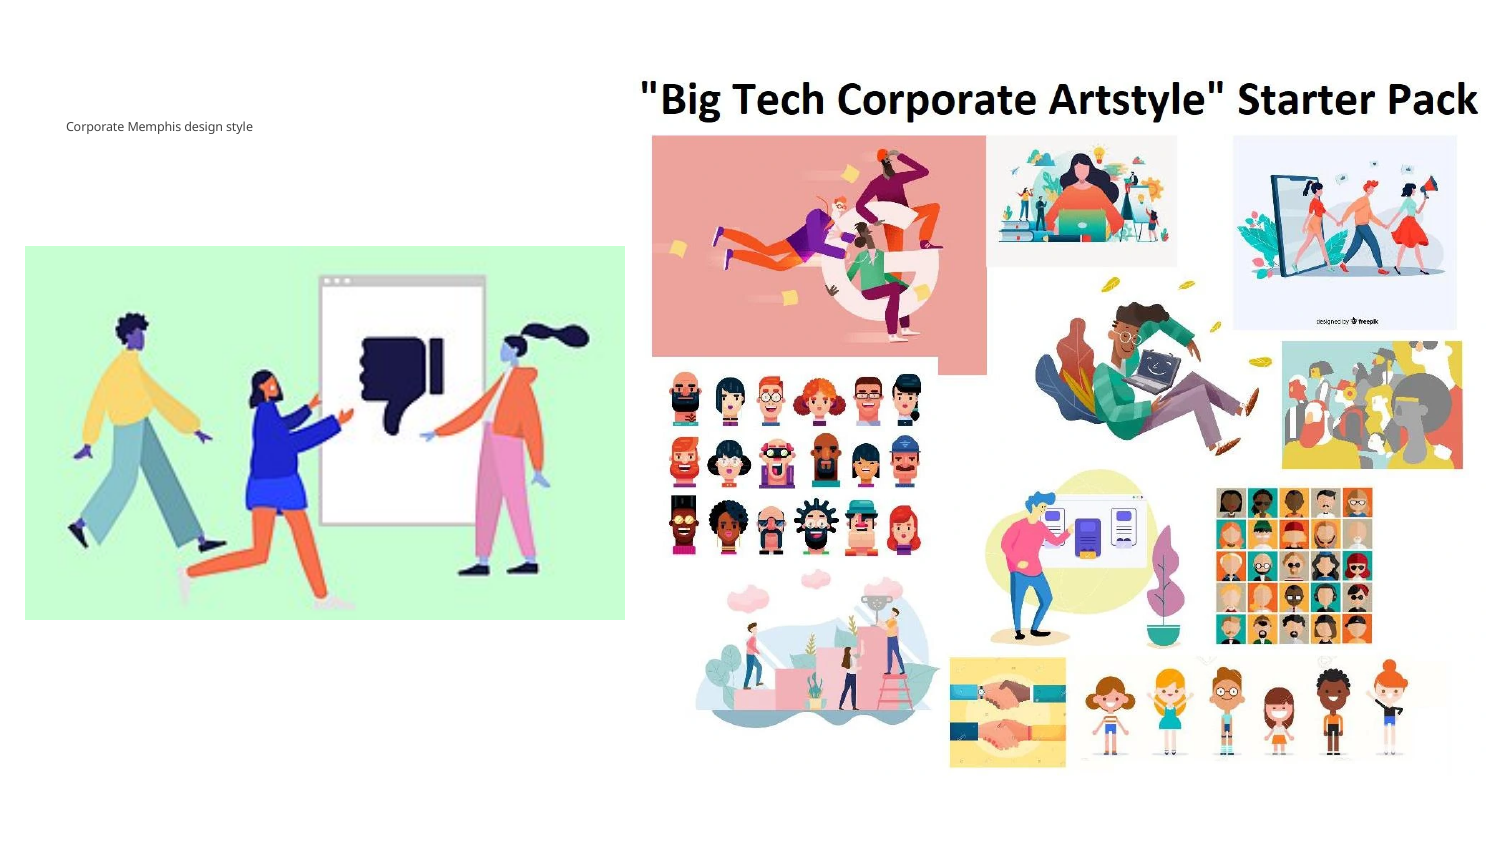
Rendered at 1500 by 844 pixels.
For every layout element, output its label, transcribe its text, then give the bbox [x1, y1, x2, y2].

title Corporate Memphis design style [51, 72, 633, 167]
picture [633, 65, 1486, 778]
picture [25, 246, 625, 620]
